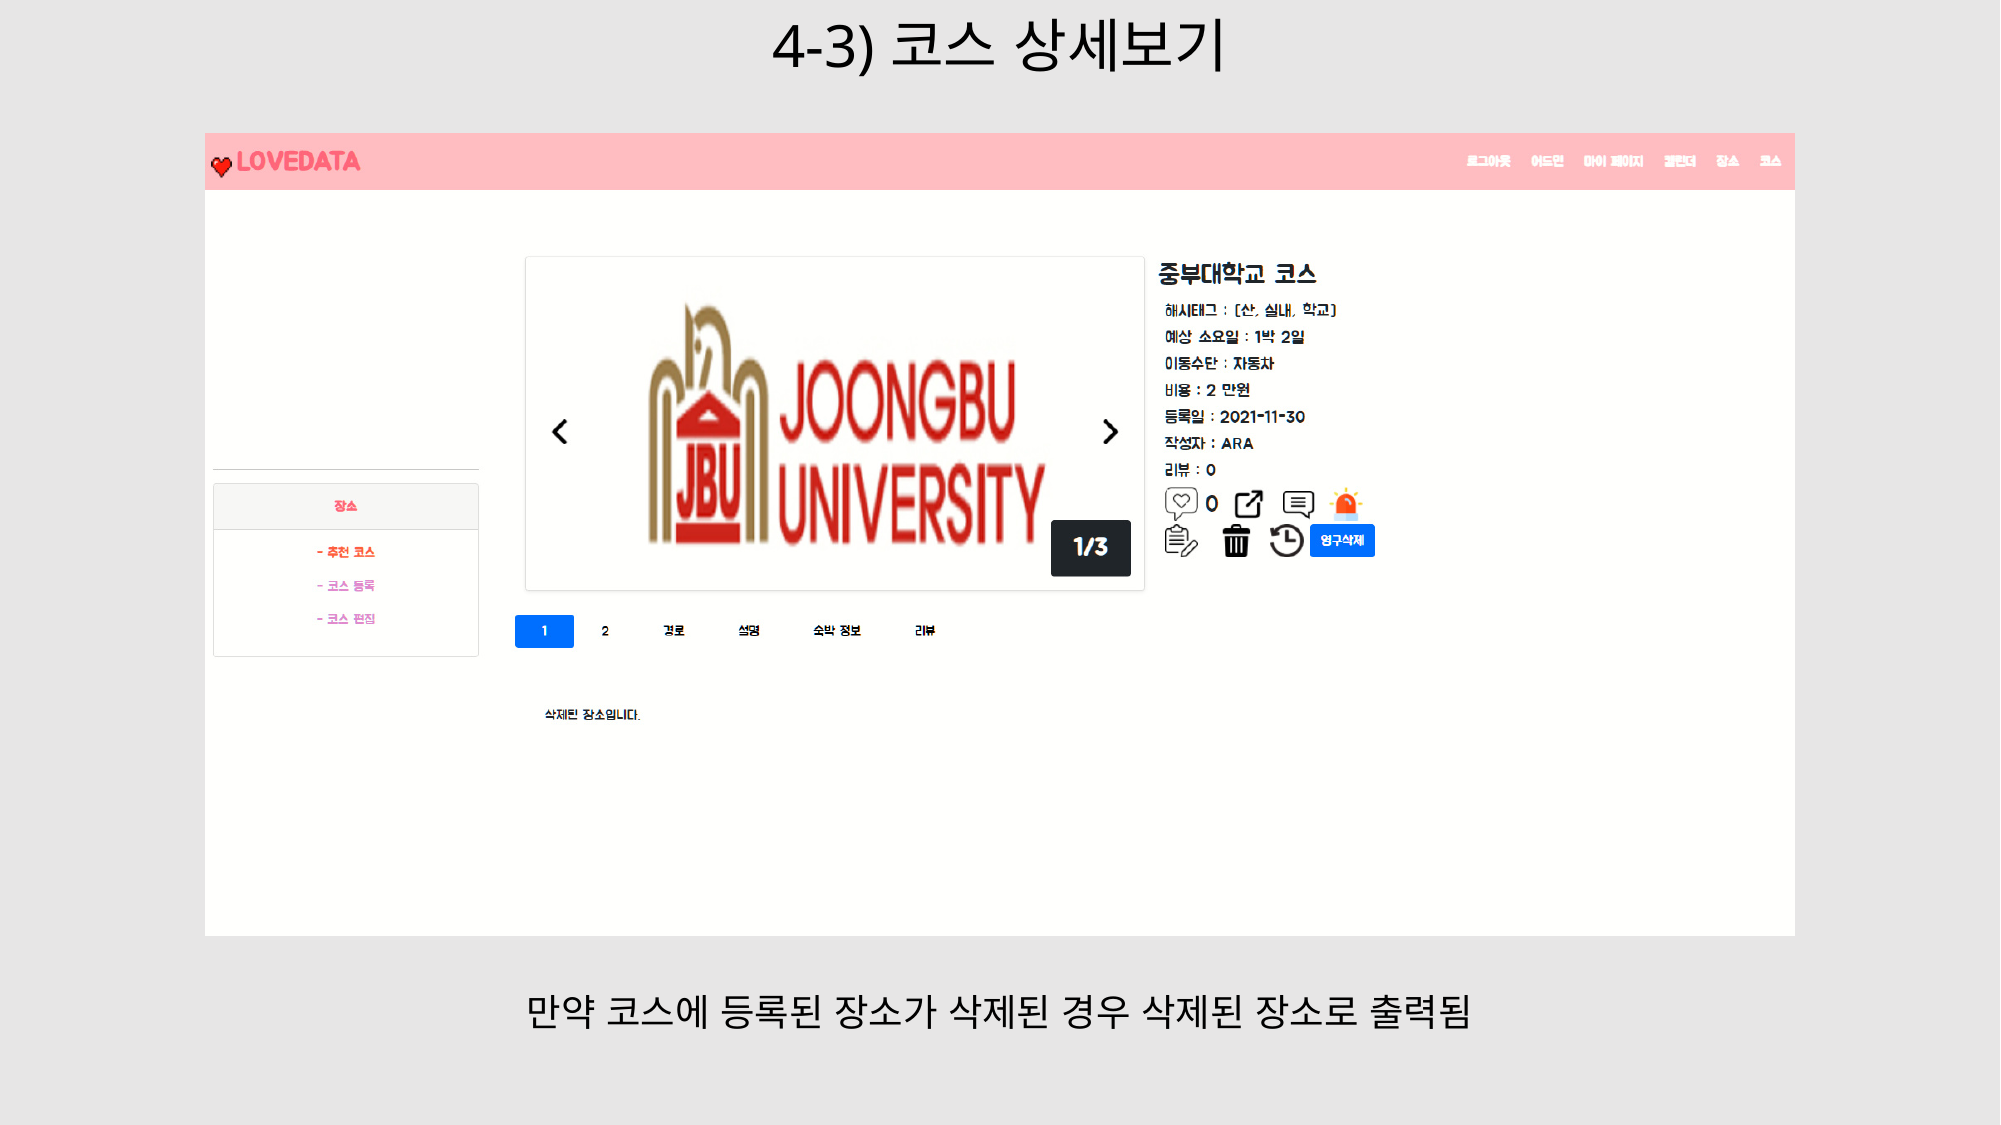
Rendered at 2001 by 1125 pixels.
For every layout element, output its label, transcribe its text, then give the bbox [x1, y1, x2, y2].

text_box 4-3) 코스 상세보기 [564, 2, 1436, 87]
text_box 만약 코스에 등록된 장소가 삭제된 경우 삭제된 장소로 출력됨 [511, 981, 1489, 1042]
picture [205, 133, 1795, 936]
